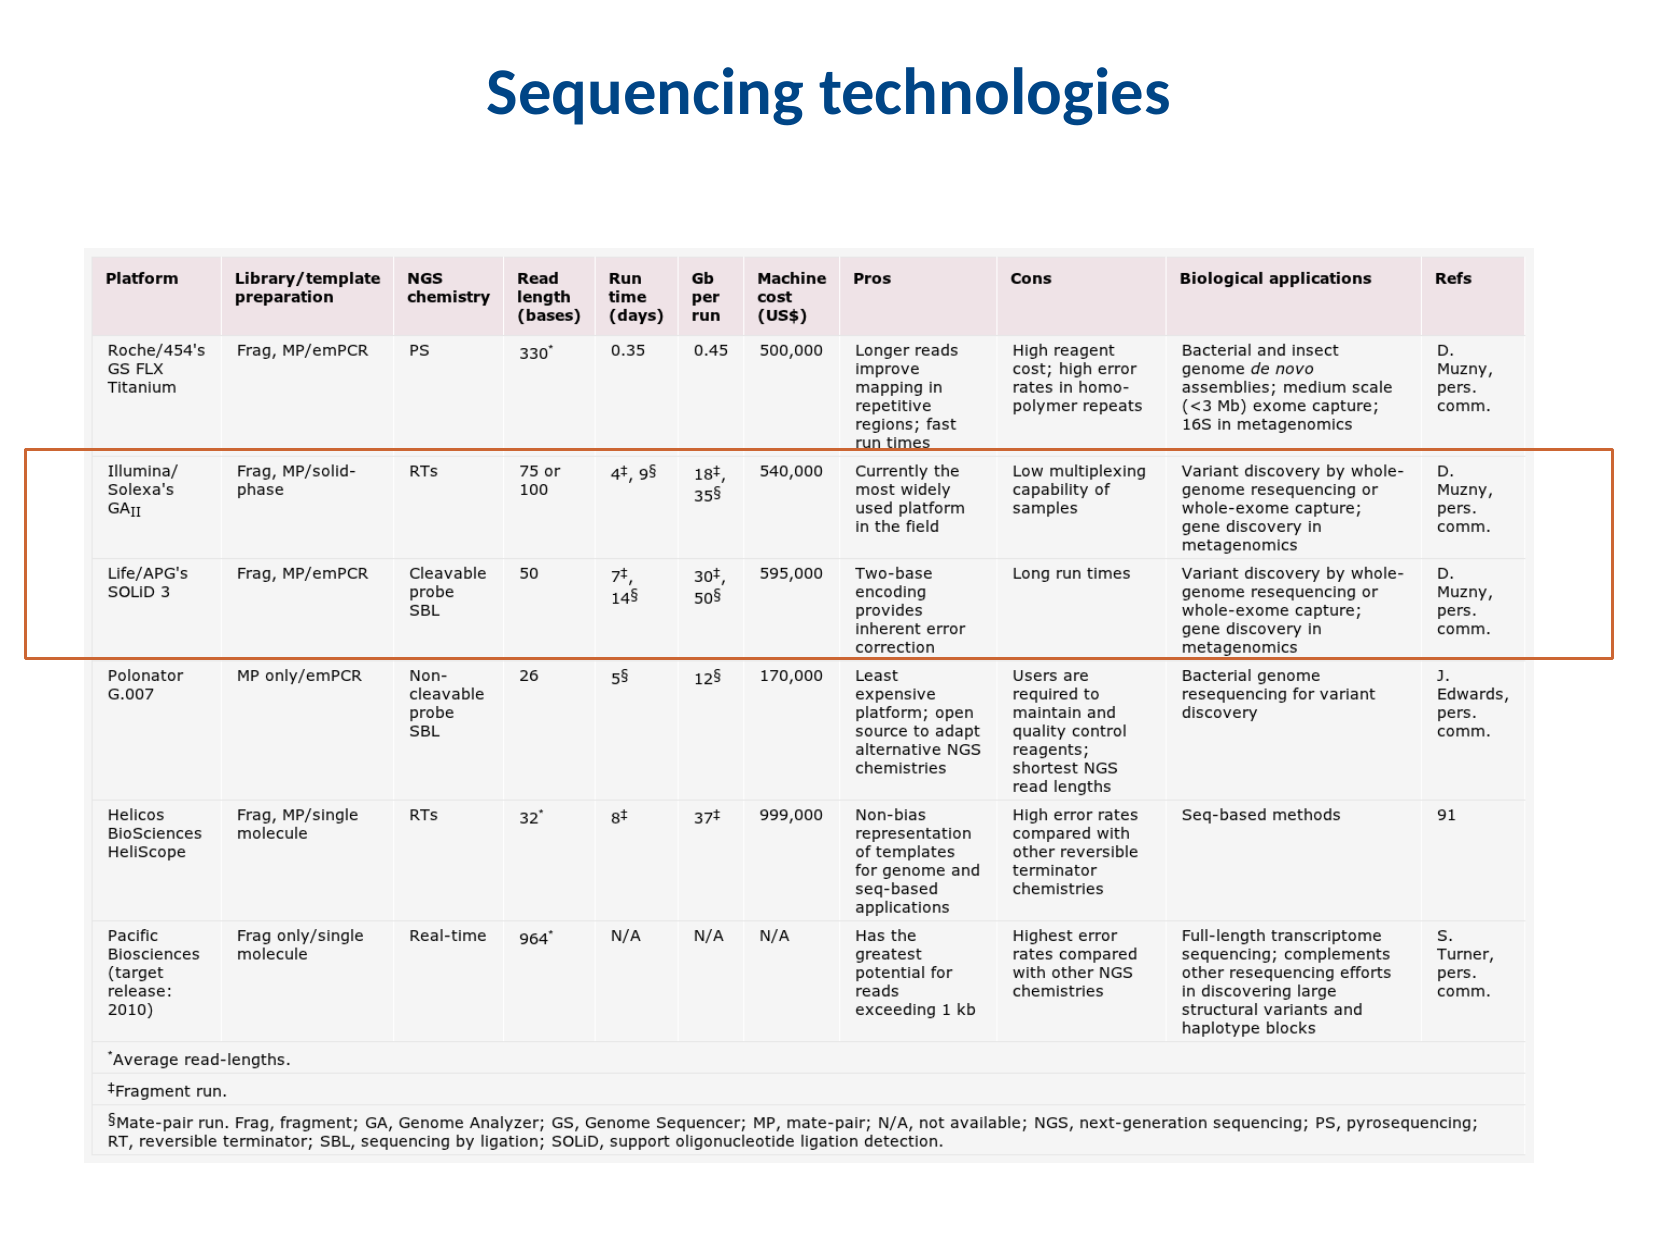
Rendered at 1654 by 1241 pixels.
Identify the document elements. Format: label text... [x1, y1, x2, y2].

picture [84, 451, 1534, 657]
picture [84, 660, 1534, 1163]
picture [84, 248, 1534, 448]
title Sequencing technologies [85, 18, 1574, 177]
